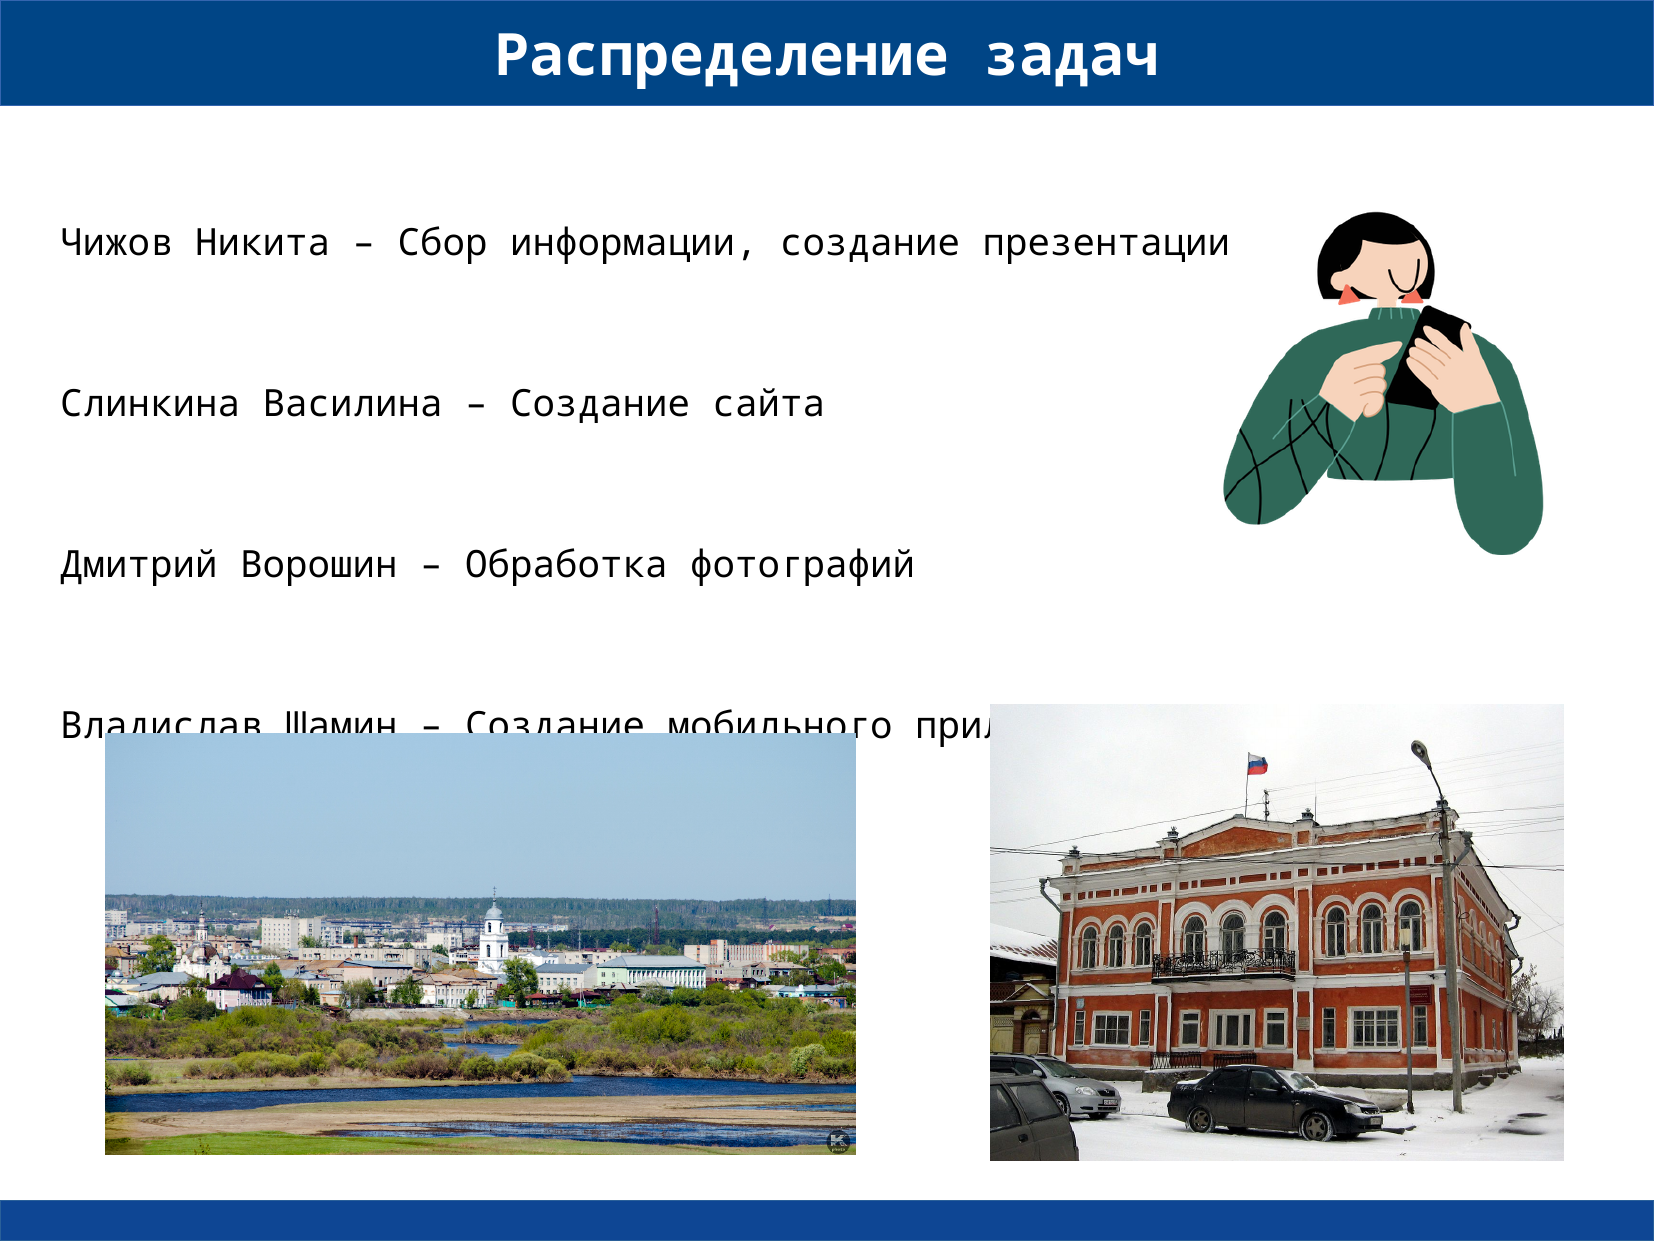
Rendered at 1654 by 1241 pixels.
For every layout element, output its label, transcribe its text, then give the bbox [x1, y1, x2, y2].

text_box [0, 1200, 1654, 1241]
list Чижов Никита – Сбор информации, создание презентации Слинкина Василина – Создание сайта Дмитрий Ворошин – Обработка фотографий Владислав Шамин – Создание мобильного приложения [60, 135, 1549, 1156]
title Распределение задач [0, 0, 1654, 106]
picture [990, 704, 1564, 1161]
picture [105, 733, 856, 1156]
picture [1204, 195, 1561, 571]
